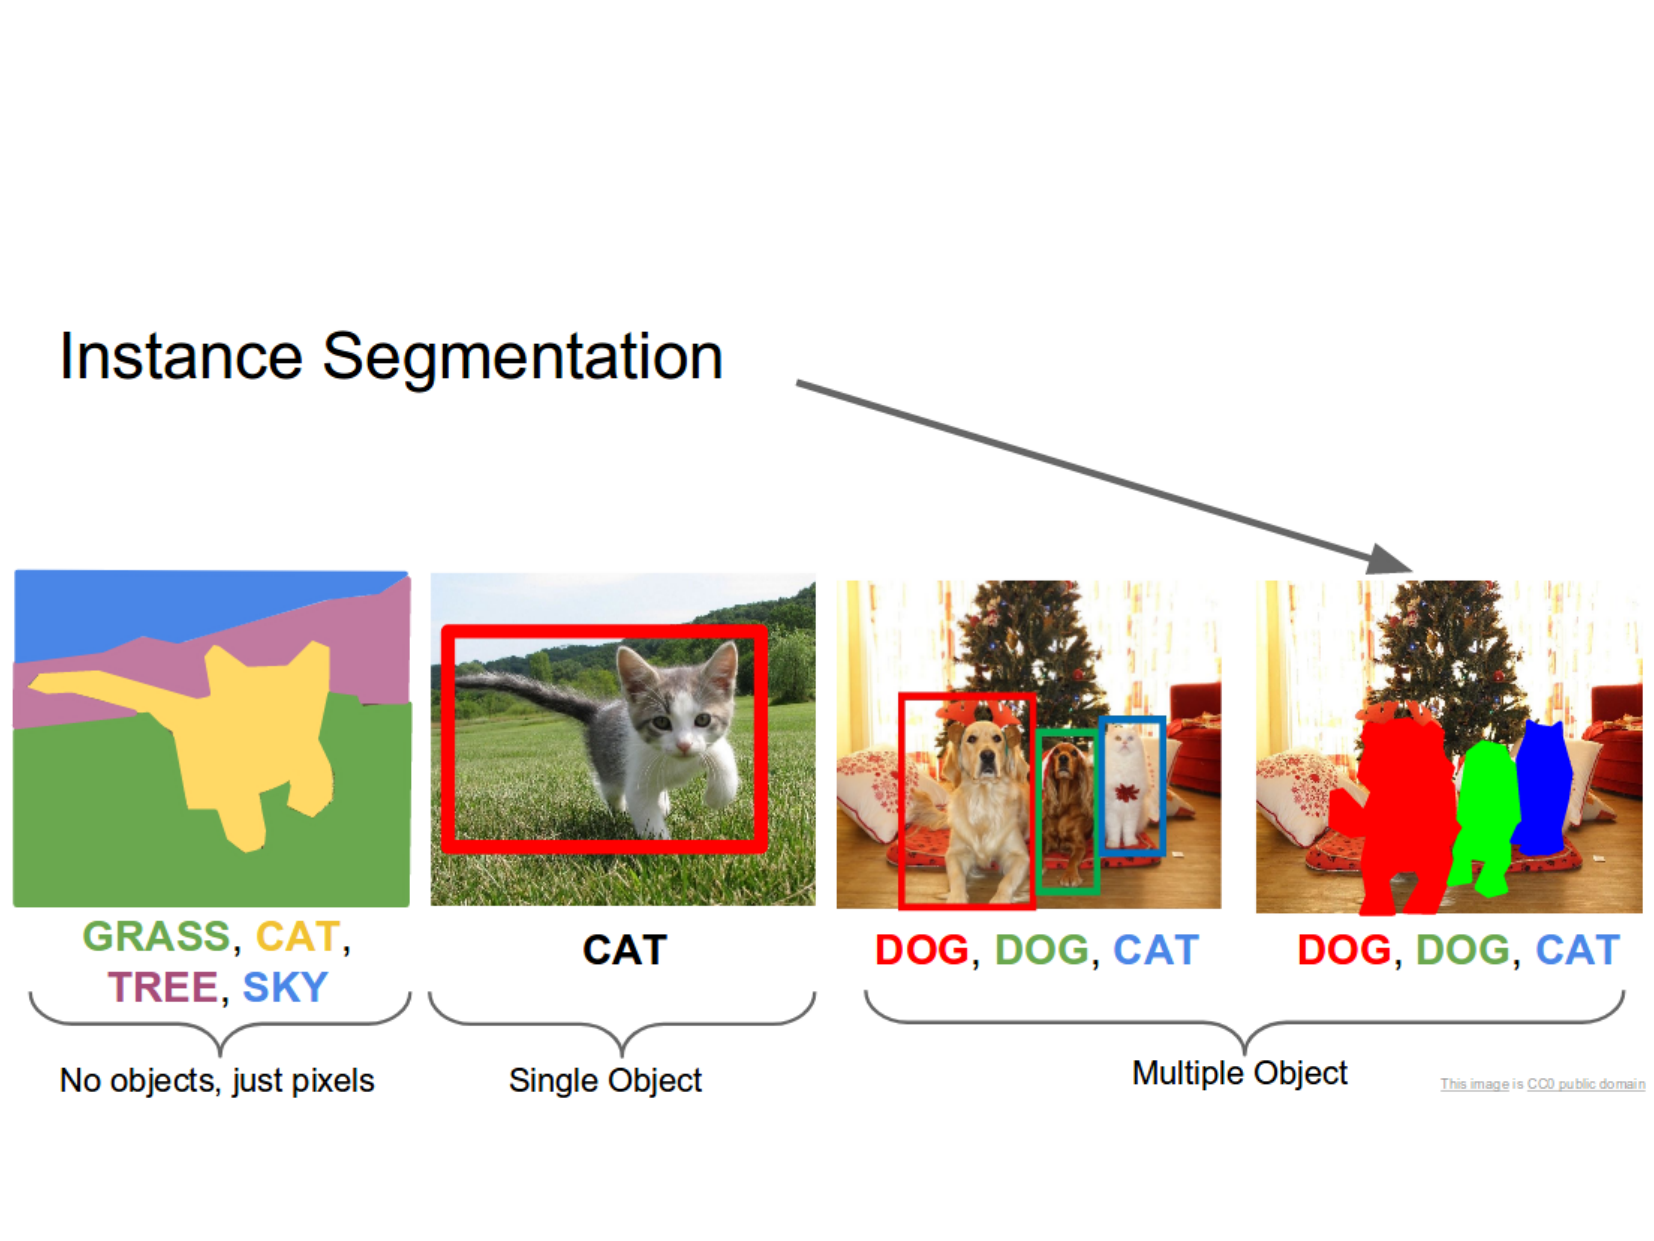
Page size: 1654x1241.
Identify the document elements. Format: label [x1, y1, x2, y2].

picture [0, 296, 1649, 1108]
